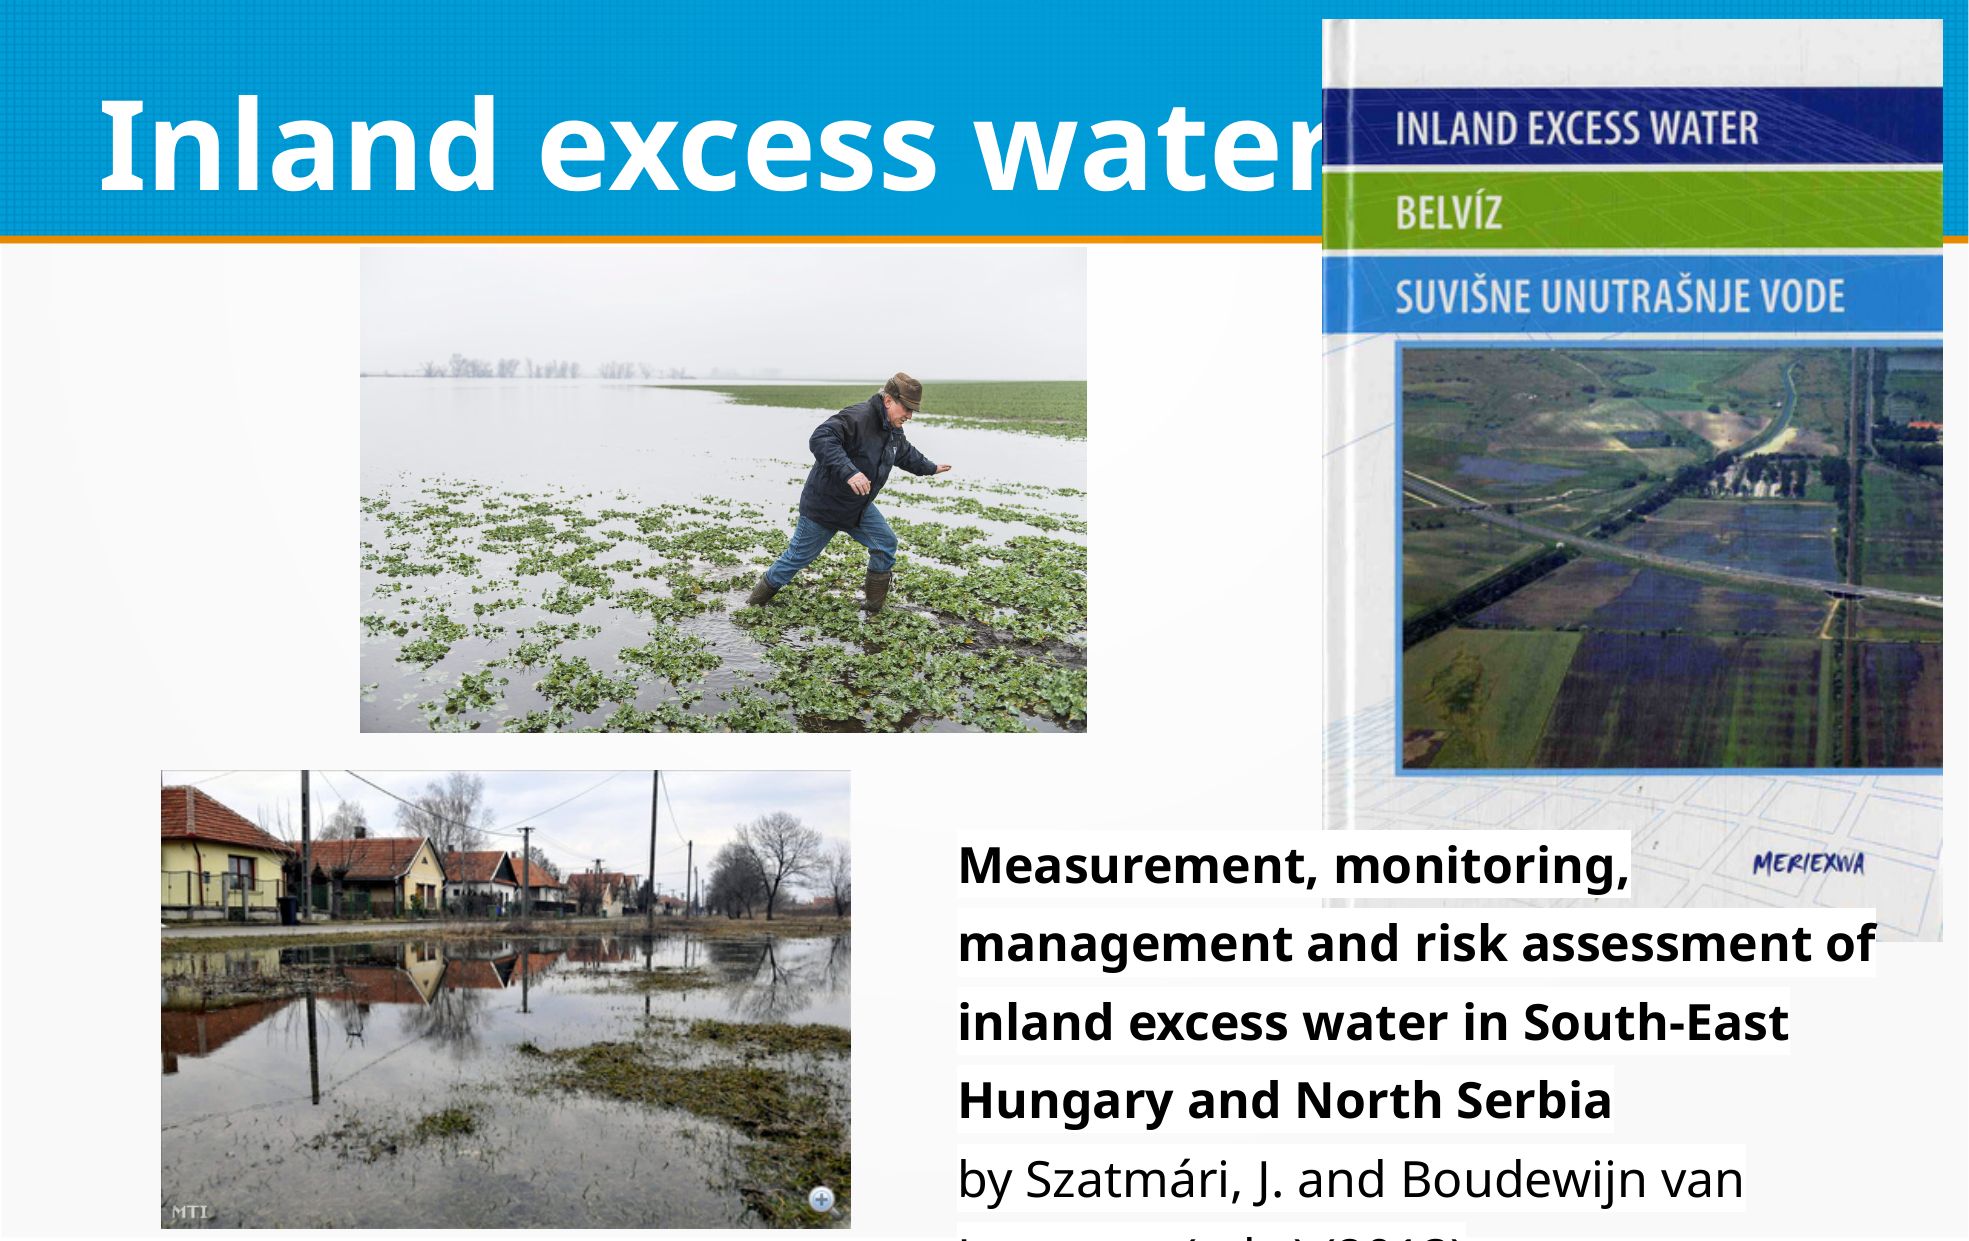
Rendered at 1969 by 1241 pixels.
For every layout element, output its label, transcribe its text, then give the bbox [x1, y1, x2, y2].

text_box Measurement, monitoring, management and risk assessment of inland excess water in South-East Hungary and North Serbia by Szatmári, J. and Boudewijn van Leeuwen (eds.) (2013) [951, 848, 1949, 1241]
picture [0, 20, 1969, 1241]
title Inland excess water [98, 19, 1322, 227]
